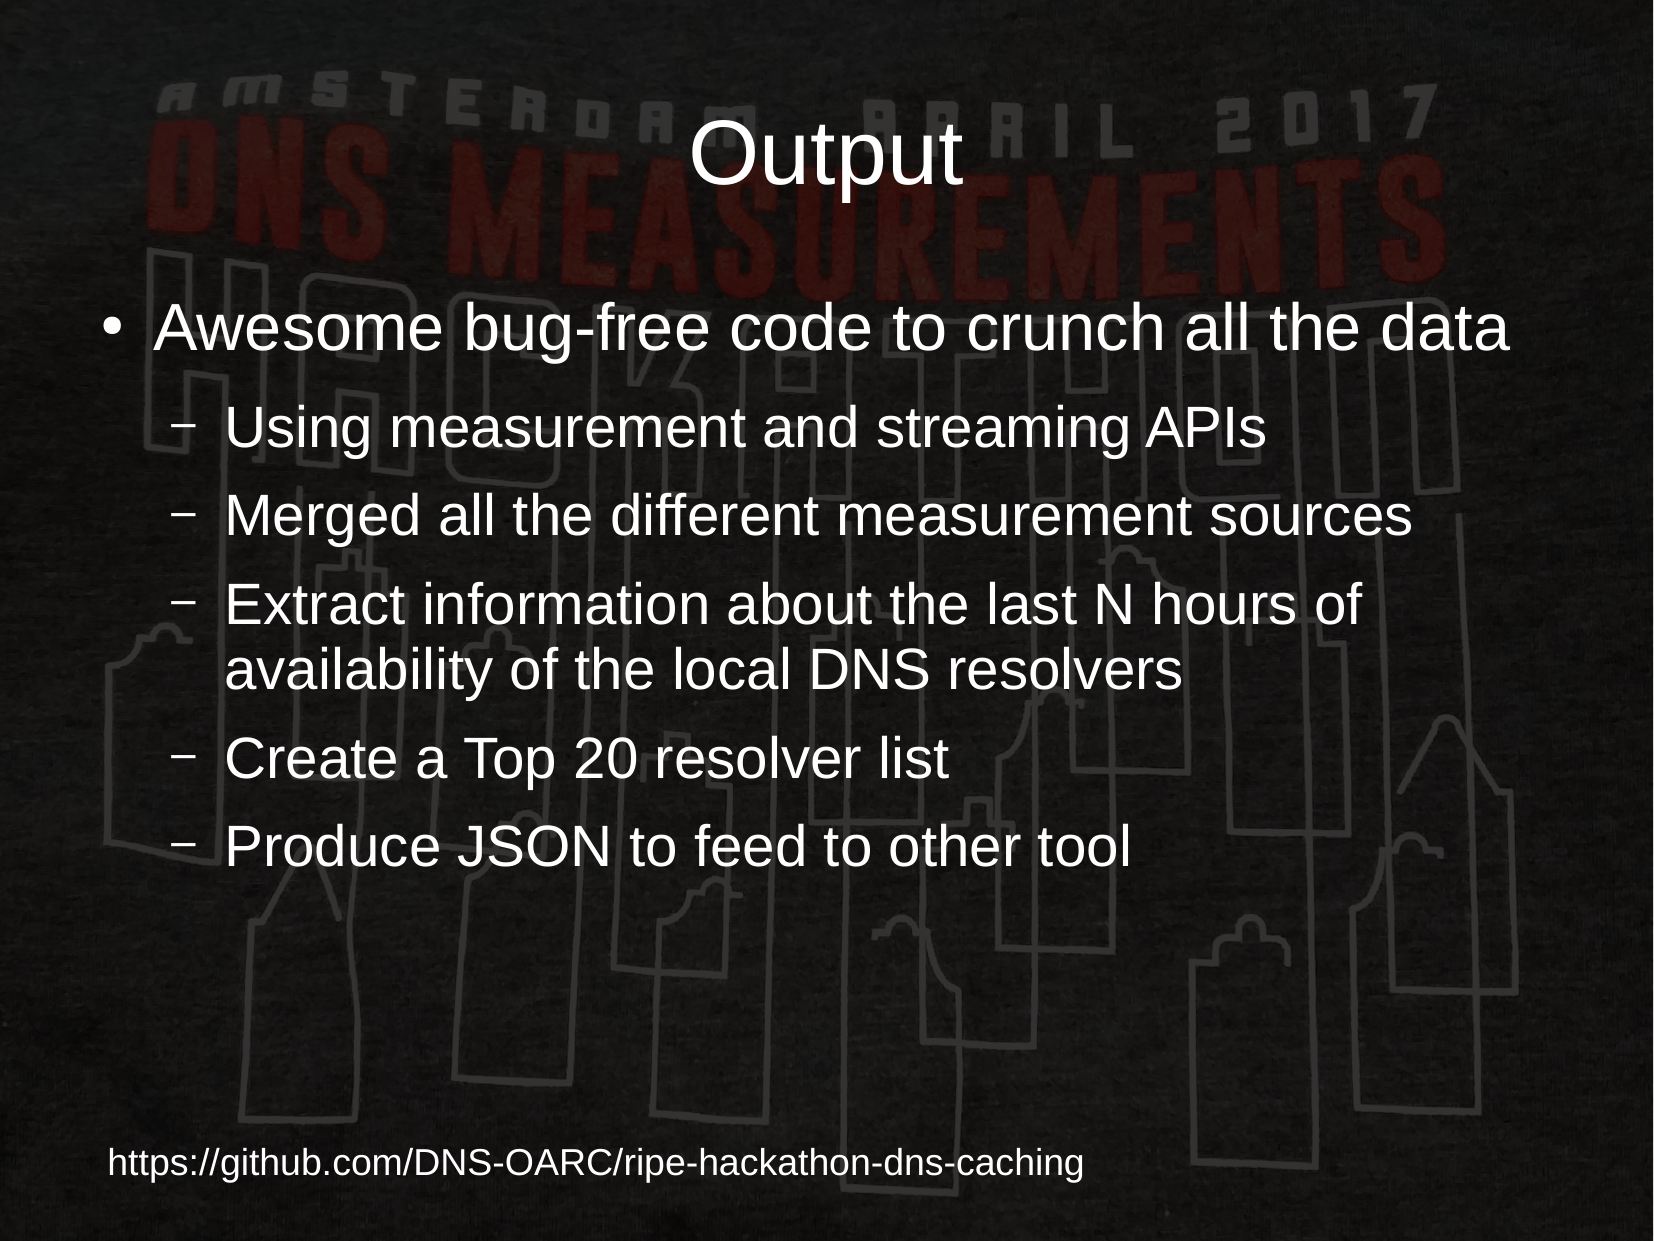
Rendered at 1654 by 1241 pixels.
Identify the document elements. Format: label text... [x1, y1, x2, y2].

title Output [82, 49, 1571, 257]
list Awesome bug-free code to crunch all the data Using measurement and streaming APIs Merged all the different measurement sources Extract information about the last N hours of availability of the local DNS resolvers Create a Top 20 resolver list Produce JSON to feed to other tool [82, 290, 1571, 1010]
text_box https://github.com/DNS-OARC/ripe-hackathon-dns-caching [92, 1133, 1101, 1191]
picture [0, 0, 1653, 1241]
